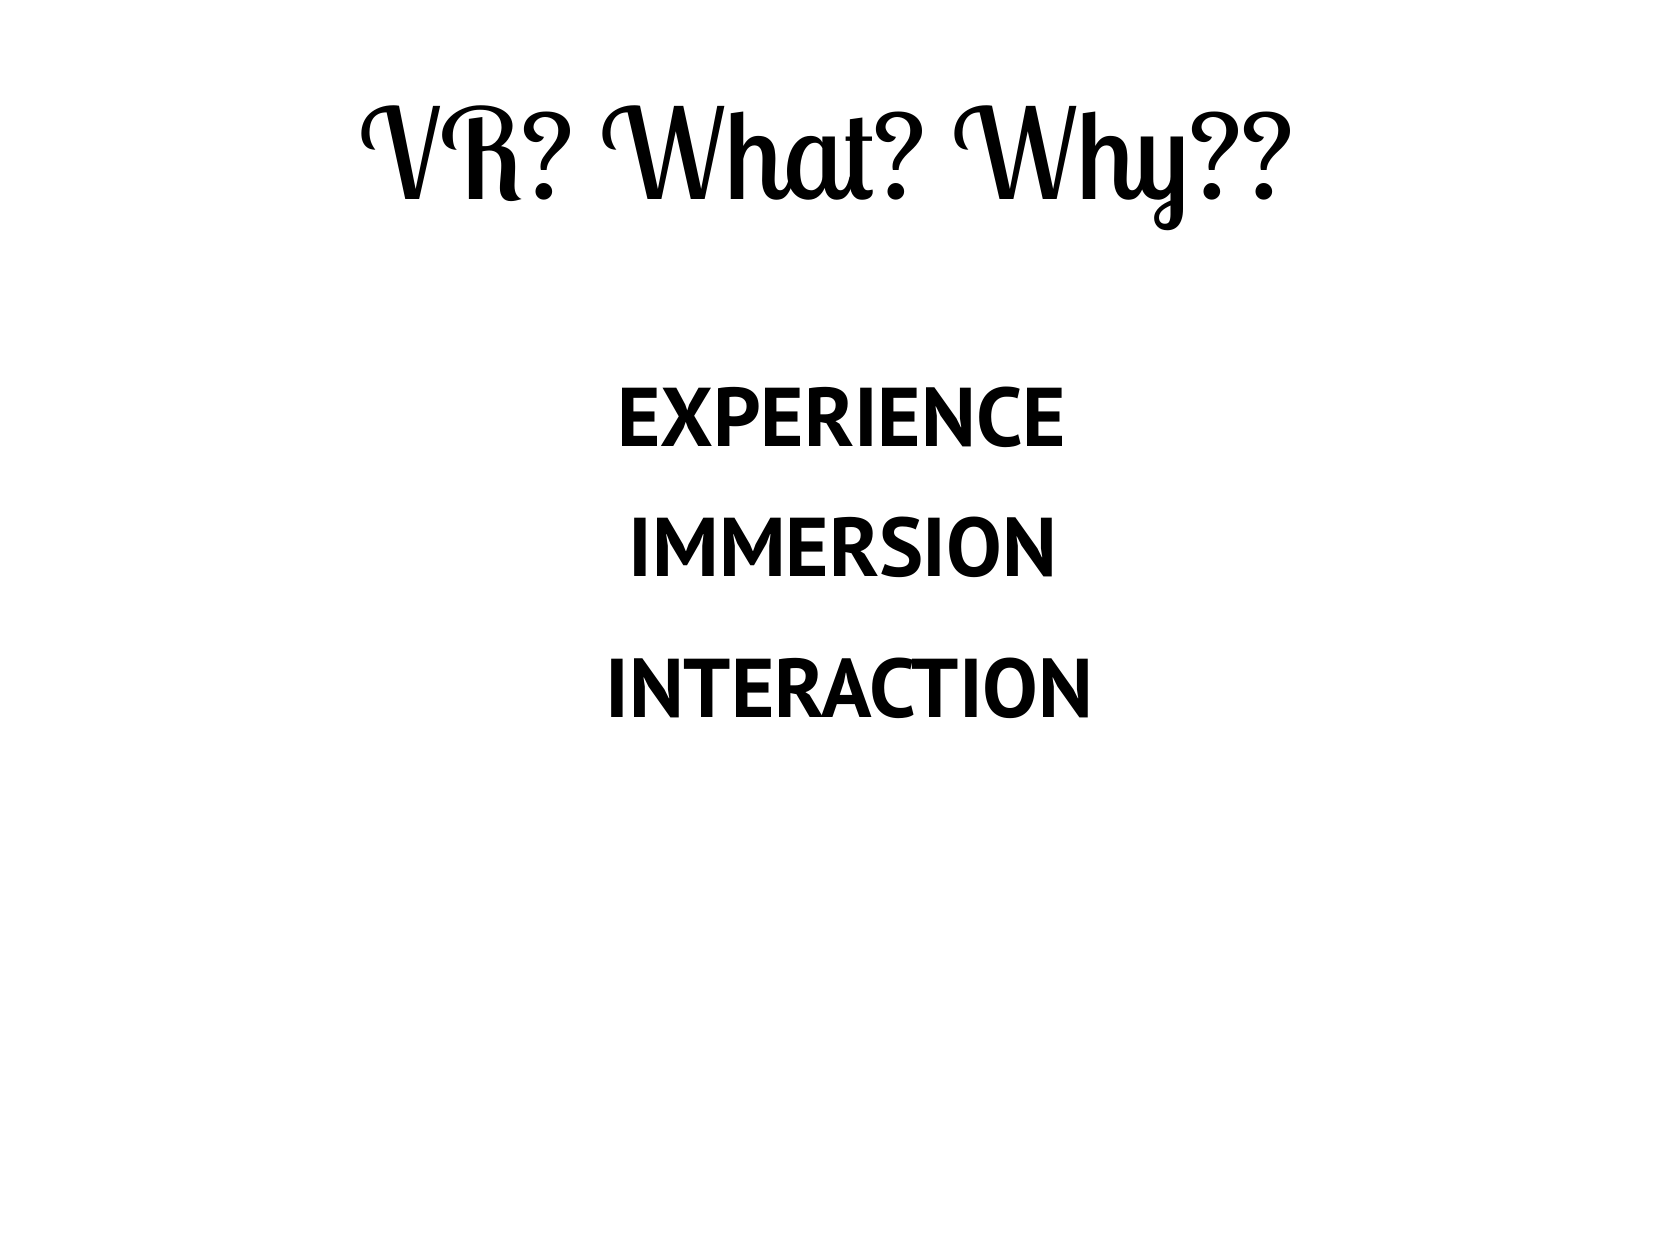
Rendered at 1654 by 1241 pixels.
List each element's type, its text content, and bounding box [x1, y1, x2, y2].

text_box IMMERSION [614, 493, 1099, 635]
text_box EXPERIENCE [602, 363, 1087, 508]
title VR? What? Why?? [82, 49, 1571, 257]
text_box INTERACTION [590, 635, 1123, 847]
